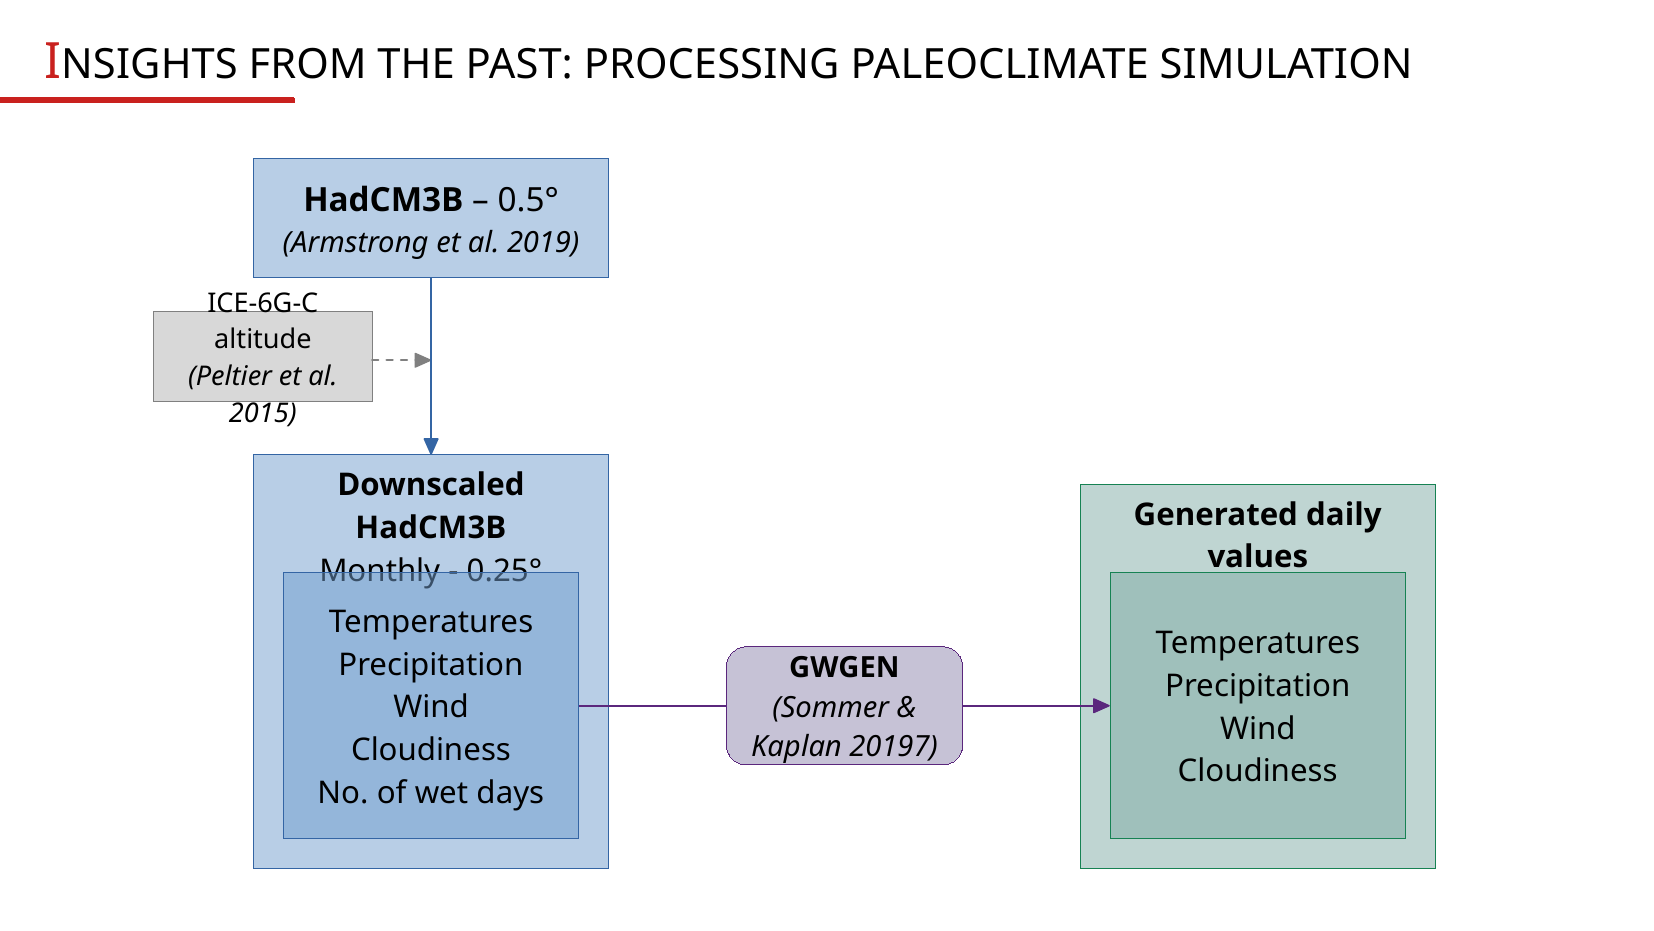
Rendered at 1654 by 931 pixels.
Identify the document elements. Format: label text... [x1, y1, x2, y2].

text_box ICE-6G-C altitude (Peltier et al. 2015) [153, 311, 373, 402]
text_box INSIGHTS FROM THE PAST: PROCESSING PALEOCLIMATE SIMULATION [29, 0, 1625, 119]
text_box Temperatures Precipitation Wind Cloudiness No. of wet days [283, 572, 579, 839]
text_box HadCM3B – 0.5° (Armstrong et al. 2019) [253, 158, 609, 278]
text_box Generated daily values [1080, 484, 1436, 869]
text_box Downscaled HadCM3B Monthly - 0.25° [253, 454, 609, 869]
text_box GWGEN (Sommer & Kaplan 20197) [726, 646, 963, 765]
text_box Temperatures Precipitation Wind Cloudiness [1110, 572, 1406, 839]
